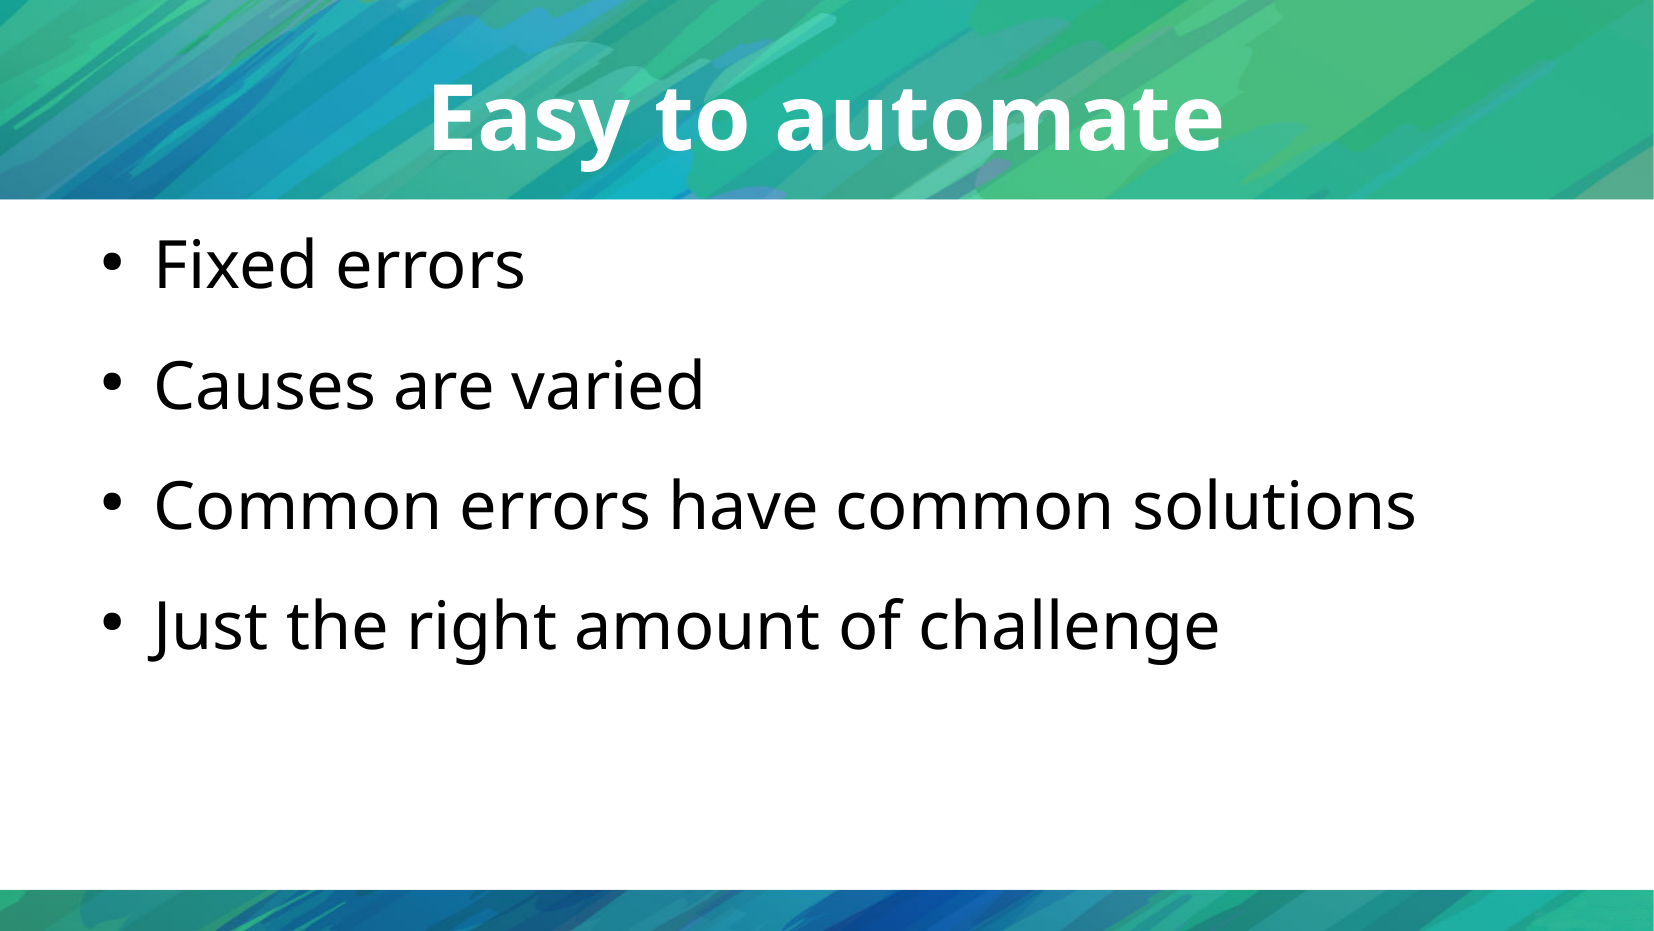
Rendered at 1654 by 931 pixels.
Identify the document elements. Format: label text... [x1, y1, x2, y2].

picture [0, 0, 1654, 931]
title Easy to automate [82, 37, 1571, 193]
list Fixed errors Causes are varied Common errors have common solutions Just the right amount of challenge [82, 217, 1571, 758]
